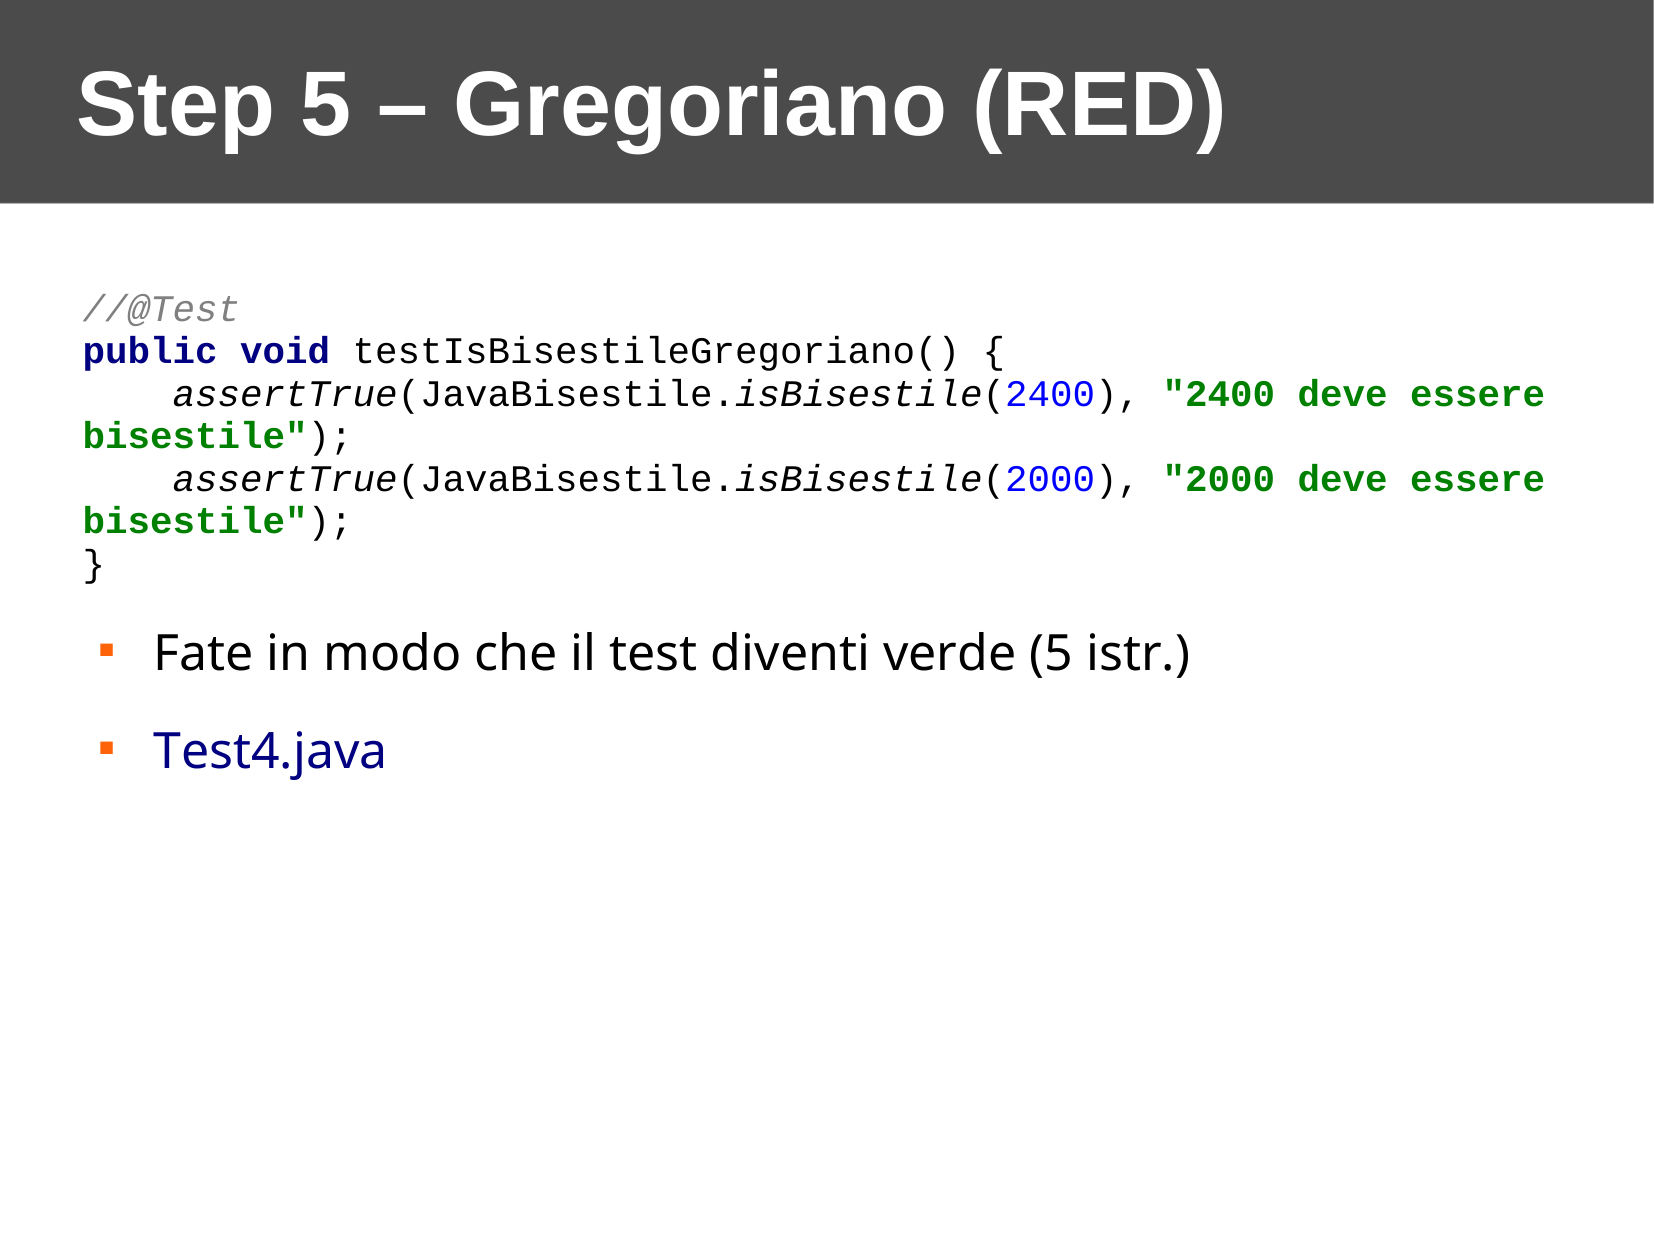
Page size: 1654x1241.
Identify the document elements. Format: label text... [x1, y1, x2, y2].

title Step 5 – Gregoriano (RED) [76, 0, 1565, 208]
picture [0, 0, 1654, 1241]
list //@Test public void testIsBisestileGregoriano() { assertTrue(JavaBisestile.isBisestile(2400), "2400 deve essere bisestile"); assertTrue(JavaBisestile.isBisestile(2000), "2000 deve essere bisestile"); } Fate in modo che il test diventi verde (5 istr.) Test4.java [82, 290, 1571, 1241]
